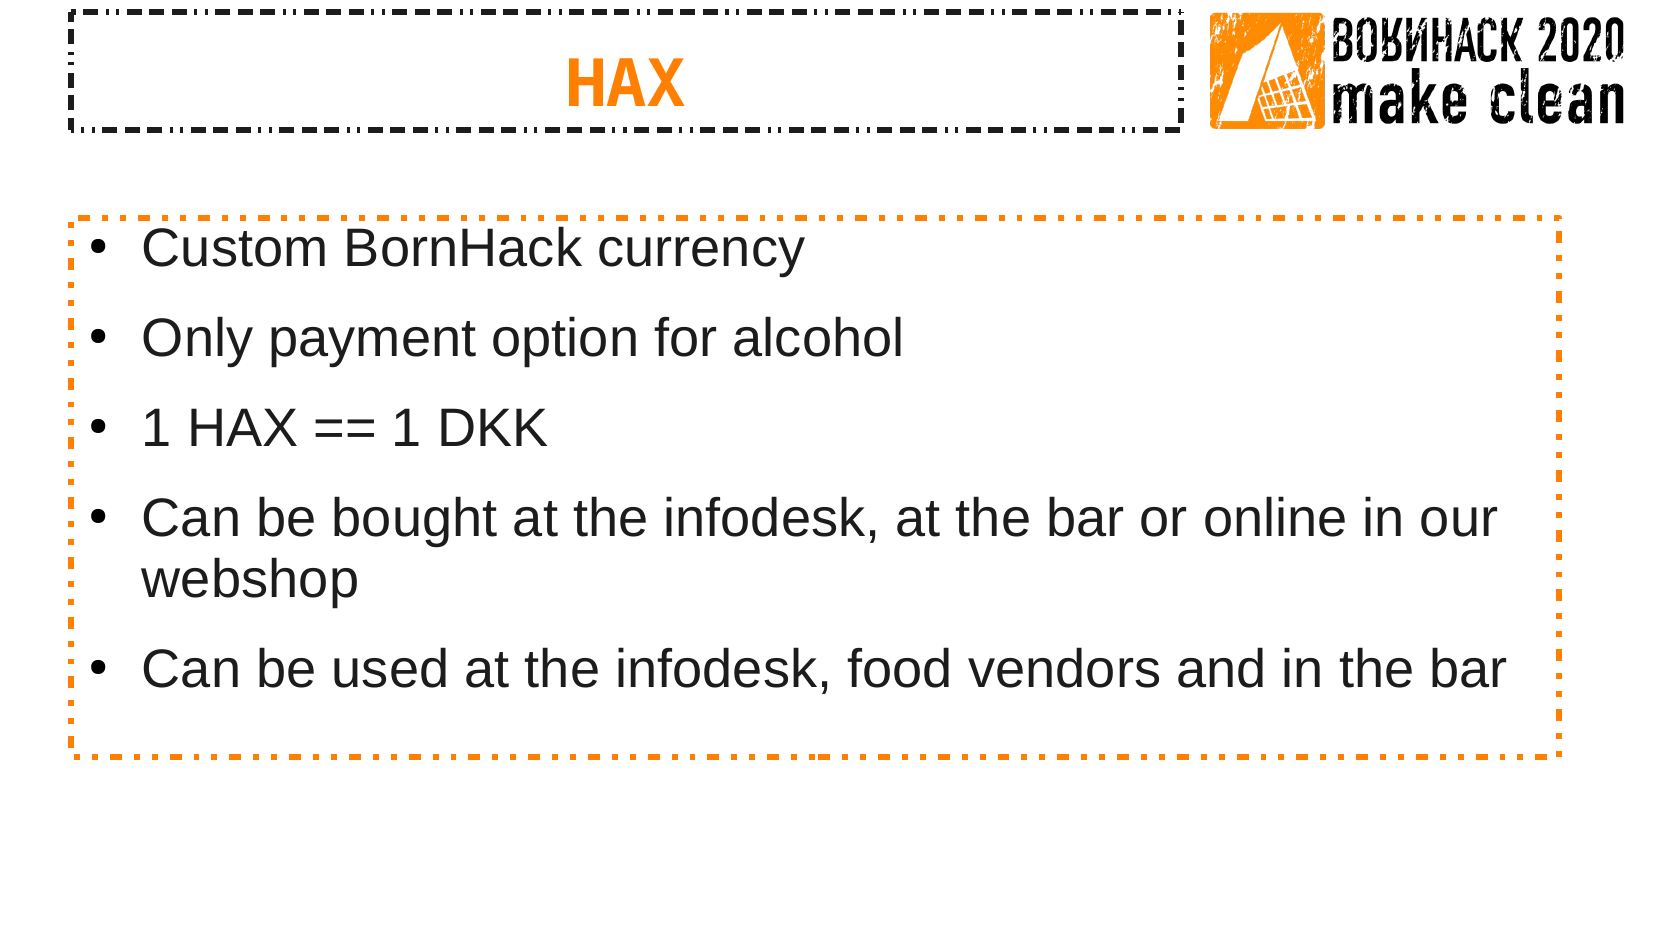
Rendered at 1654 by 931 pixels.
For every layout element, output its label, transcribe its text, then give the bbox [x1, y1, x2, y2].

subtitle Custom BornHack currency Only payment option for alcohol 1 HAX == 1 DKK Can be bought at the infodesk, at the bar or online in our webshop Can be used at the infodesk, food vendors and in the bar [70, 217, 1560, 758]
picture [1210, 11, 1654, 130]
title HAX [70, 11, 1182, 130]
